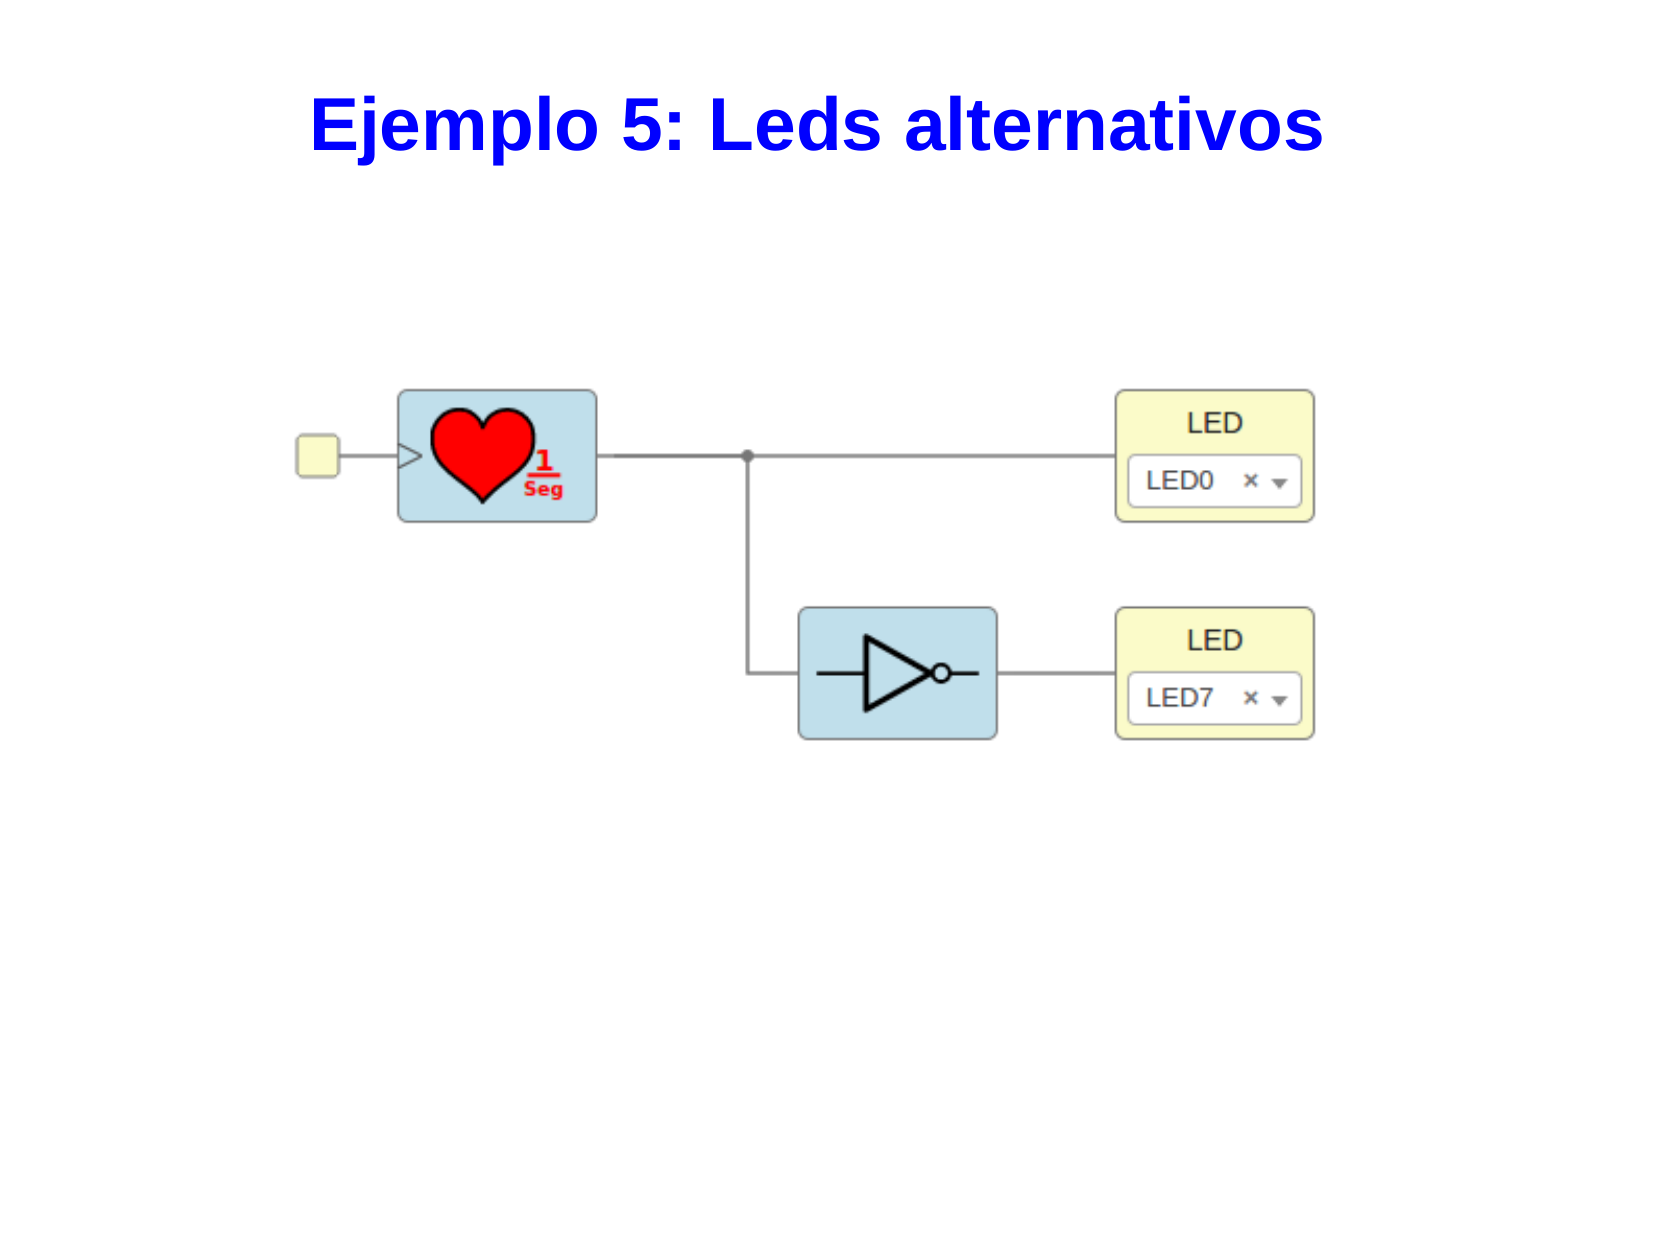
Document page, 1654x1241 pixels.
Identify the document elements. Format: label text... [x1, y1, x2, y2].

picture [260, 329, 1351, 795]
text_box Ejemplo 5: Leds alternativos [90, 75, 1546, 174]
